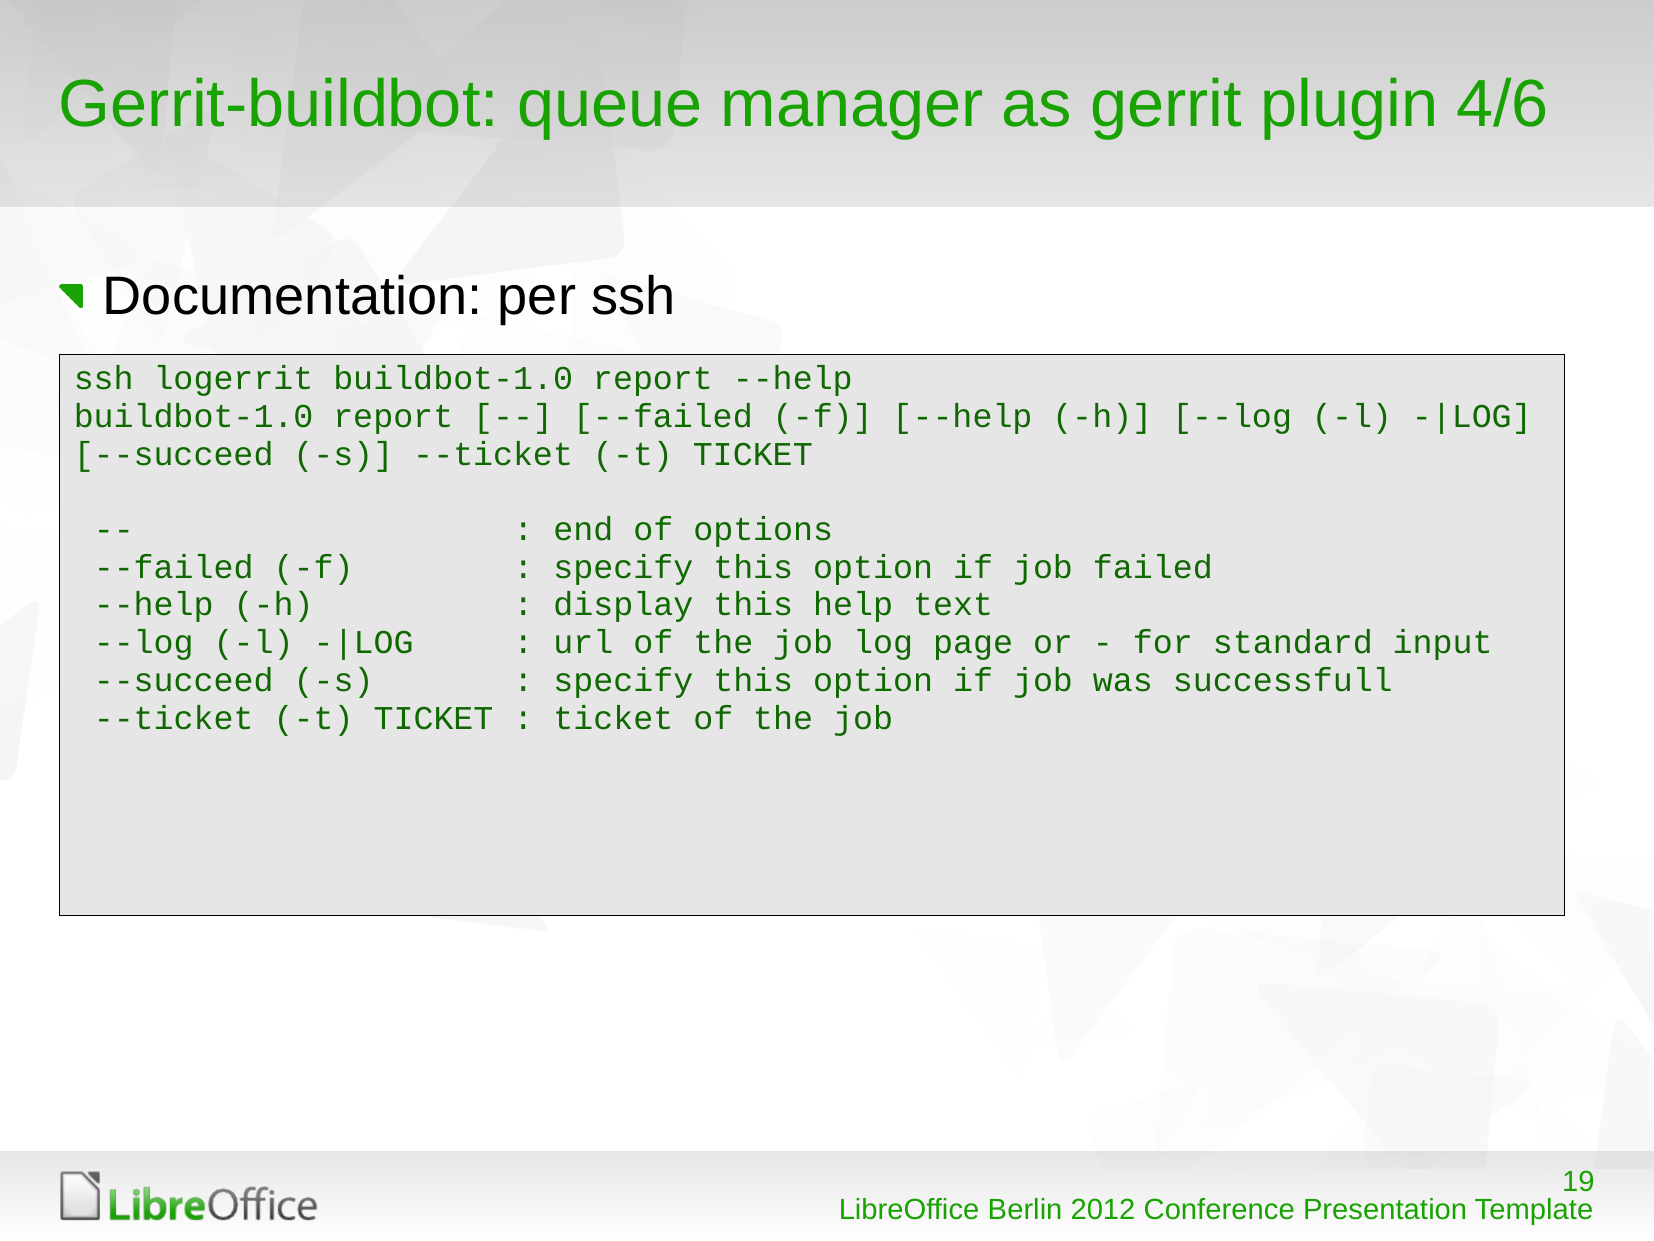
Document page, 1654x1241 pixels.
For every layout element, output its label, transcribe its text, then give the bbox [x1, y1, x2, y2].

list Documentation: per ssh [59, 265, 1595, 1114]
picture [915, 548, 1654, 1169]
title Gerrit-buildbot: queue manager as gerrit plugin 4/6 [59, 29, 1595, 178]
picture [41, 1152, 337, 1240]
text_box ssh logerrit buildbot-1.0 report --help buildbot-1.0 report [--] [--failed (-f)] [--help (-h)] [--log (-l) -|LOG] [--succeed (-s)] --ticket (-t) TICKET -- : end of options --failed (-f) : specify this option if job failed --help (-h) : display this help text --log (-l) -|LOG : url of the job log page or - for standard input --succeed (-s) : specify this option if job was successfull --ticket (-t) TICKET : ticket of the job [59, 354, 1565, 916]
picture [0, 0, 783, 931]
